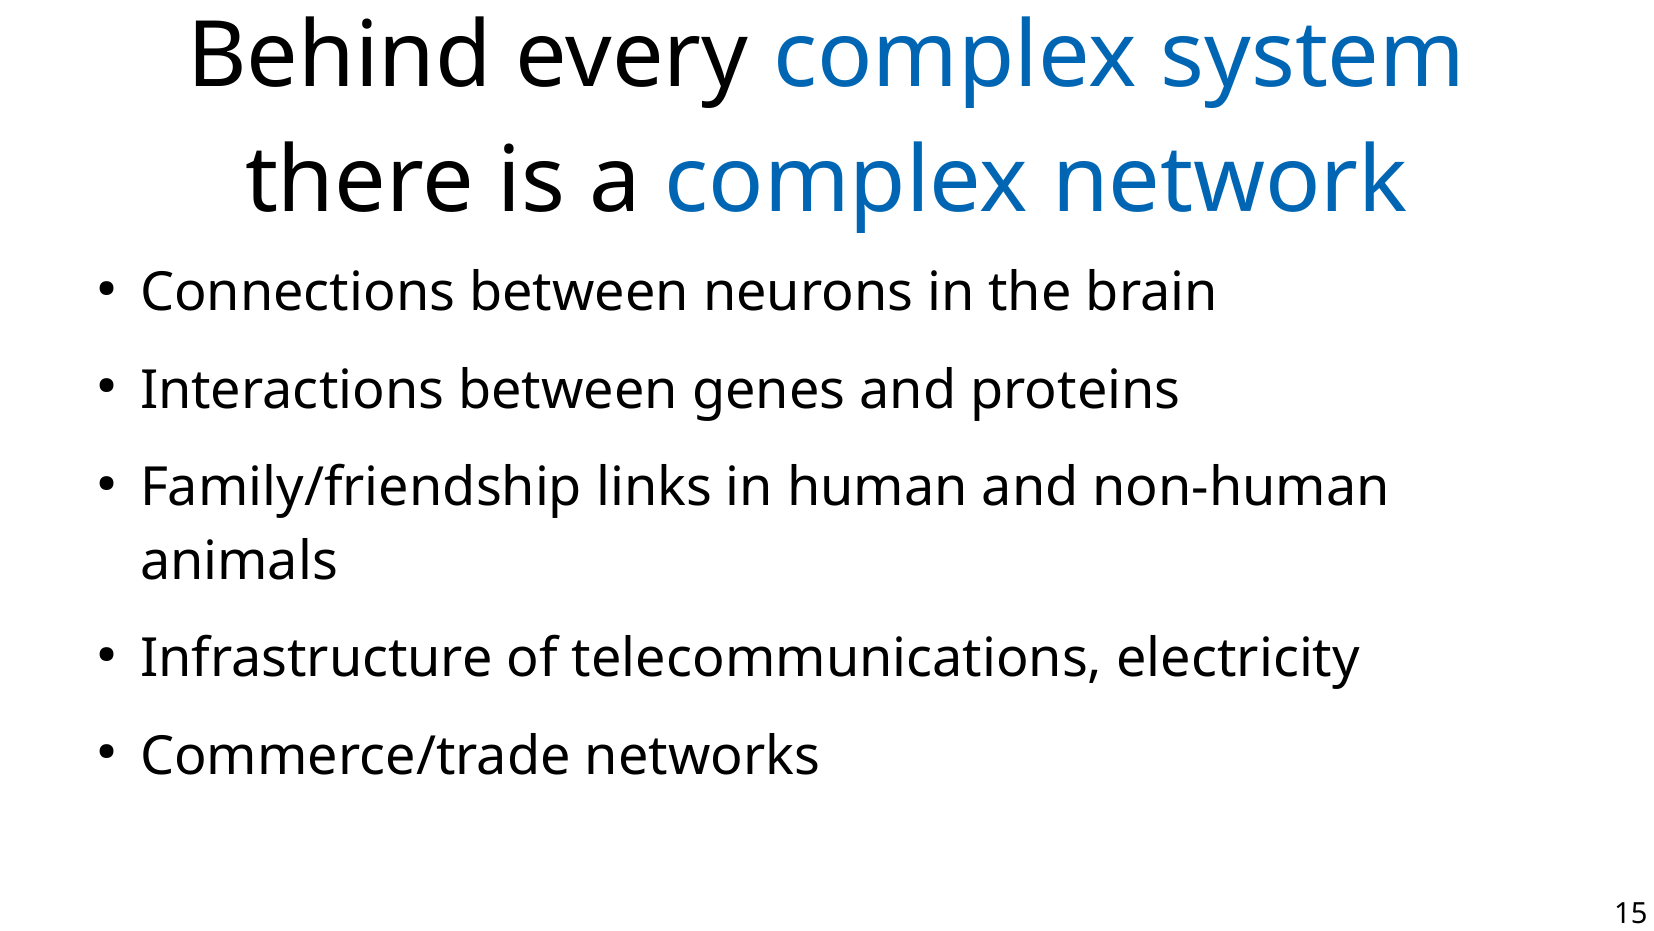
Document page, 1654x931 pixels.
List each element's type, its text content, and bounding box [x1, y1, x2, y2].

title Behind every complex system there is a complex network [82, 1, 1571, 226]
list Connections between neurons in the brain Interactions between genes and proteins Family/friendship links in human and non-human animals Infrastructure of telecommunications, electricity Commerce/trade networks [82, 253, 1571, 793]
